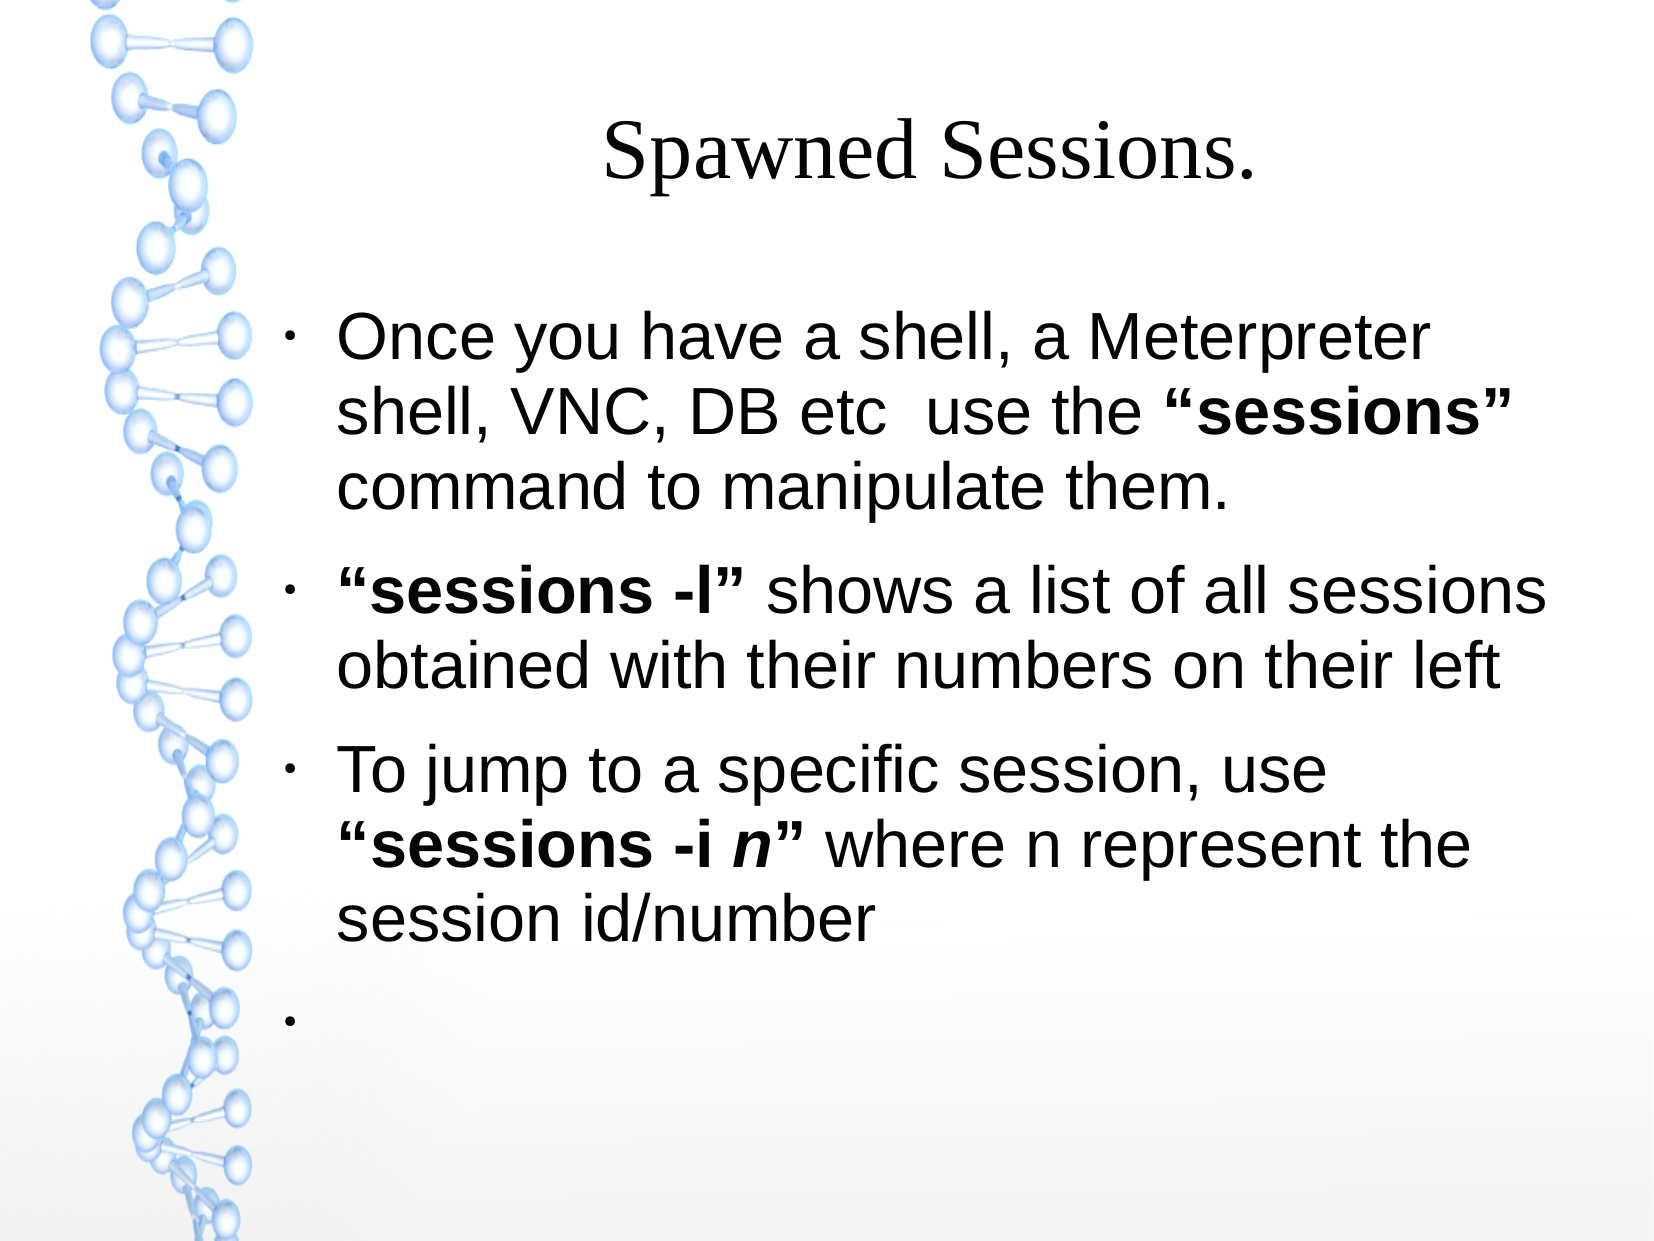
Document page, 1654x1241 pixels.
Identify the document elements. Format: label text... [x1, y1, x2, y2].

list Once you have a shell, a Meterpreter shell, VNC, DB etc use the “sessions” command to manipulate them. “sessions -l” shows a list of all sessions obtained with their numbers on their left To jump to a specific session, use “sessions -i n” where n represent the session id/number [265, 299, 1595, 1019]
picture [0, 0, 1654, 1241]
title Spawned Sessions. [265, 47, 1595, 252]
